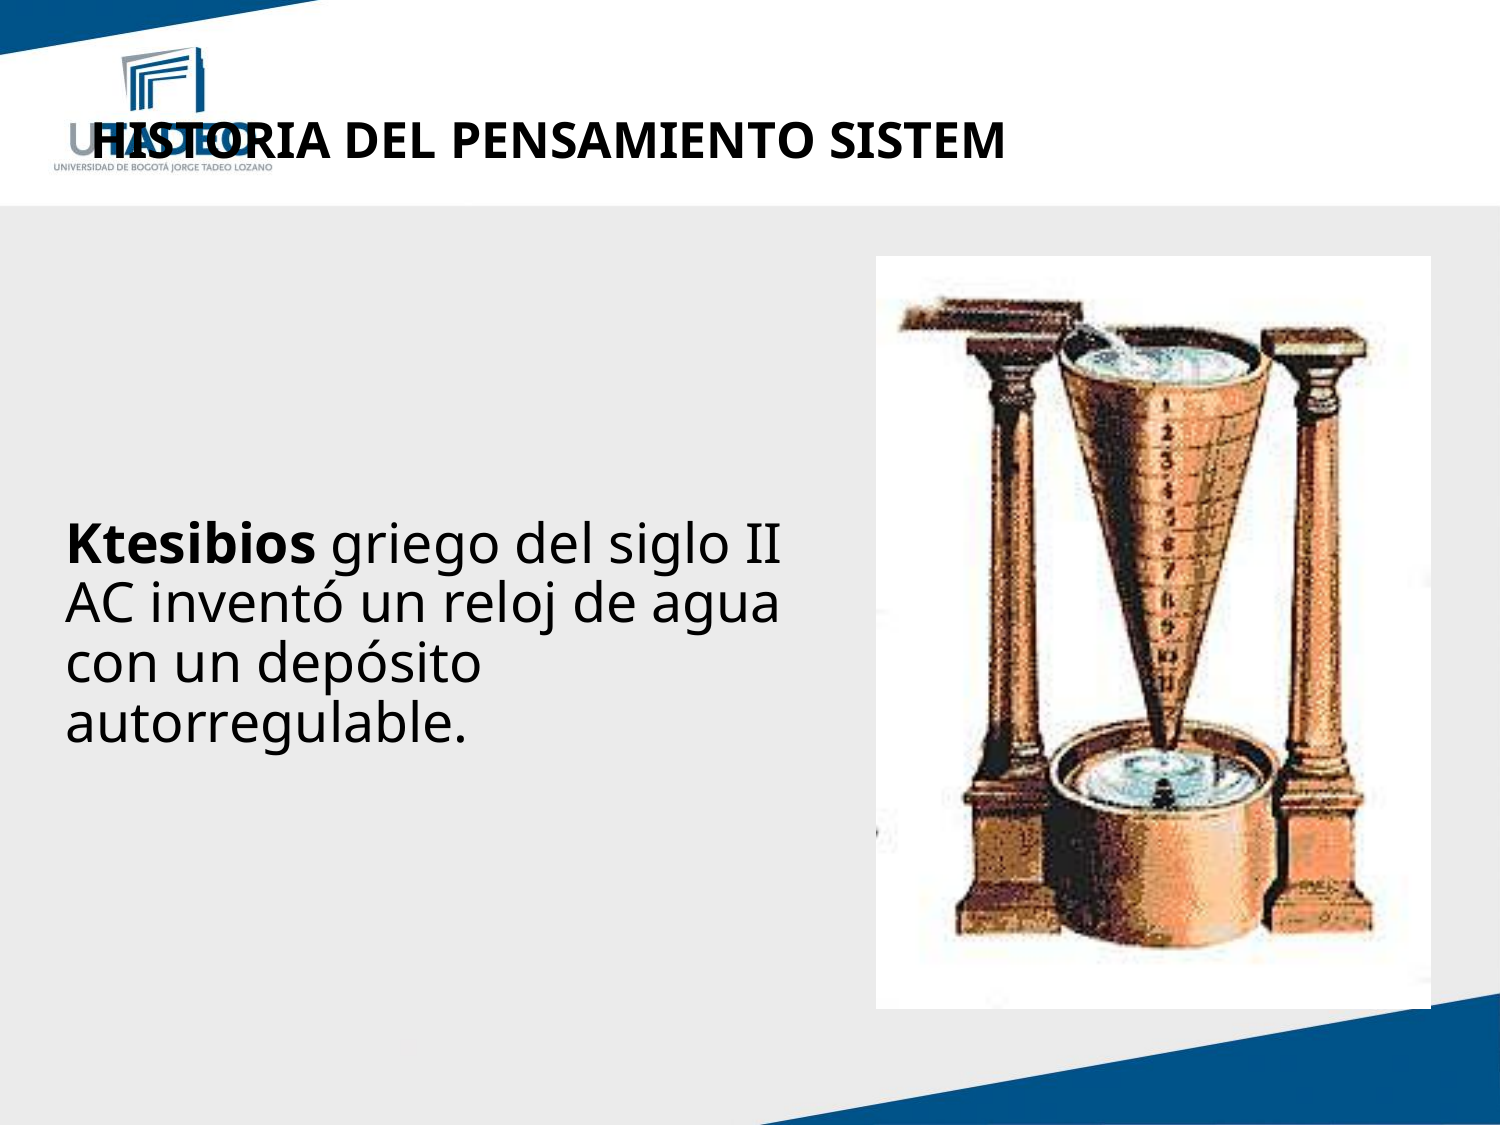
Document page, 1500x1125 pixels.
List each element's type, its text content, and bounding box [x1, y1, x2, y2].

title HISTORIA DEL PENSAMIENTO SISTEM [75, 45, 1426, 233]
picture [876, 256, 1431, 1009]
list Ktesibios griego del siglo II AC inventó un reloj de agua con un depósito autorregulable. [50, 444, 842, 765]
